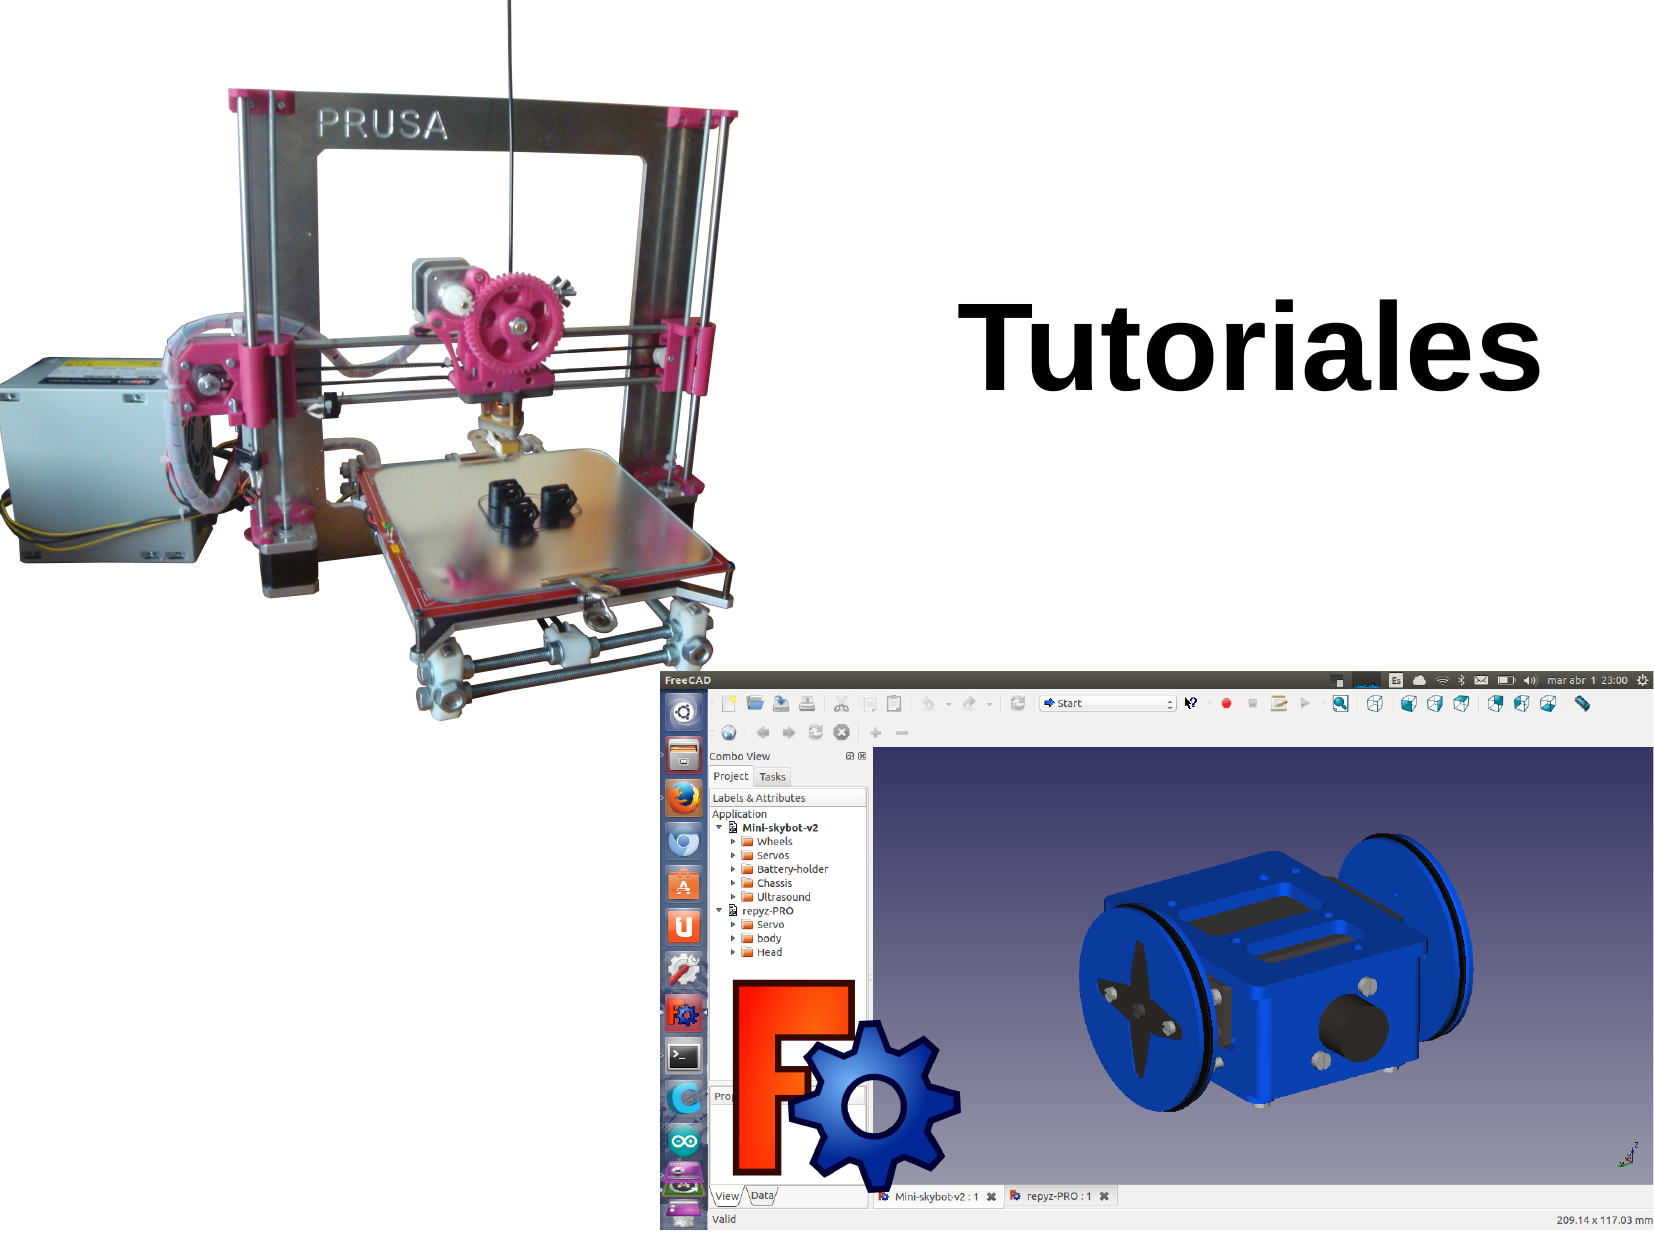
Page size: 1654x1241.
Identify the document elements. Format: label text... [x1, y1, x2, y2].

text_box Tutoriales [897, 270, 1561, 436]
picture [0, 0, 1654, 1231]
